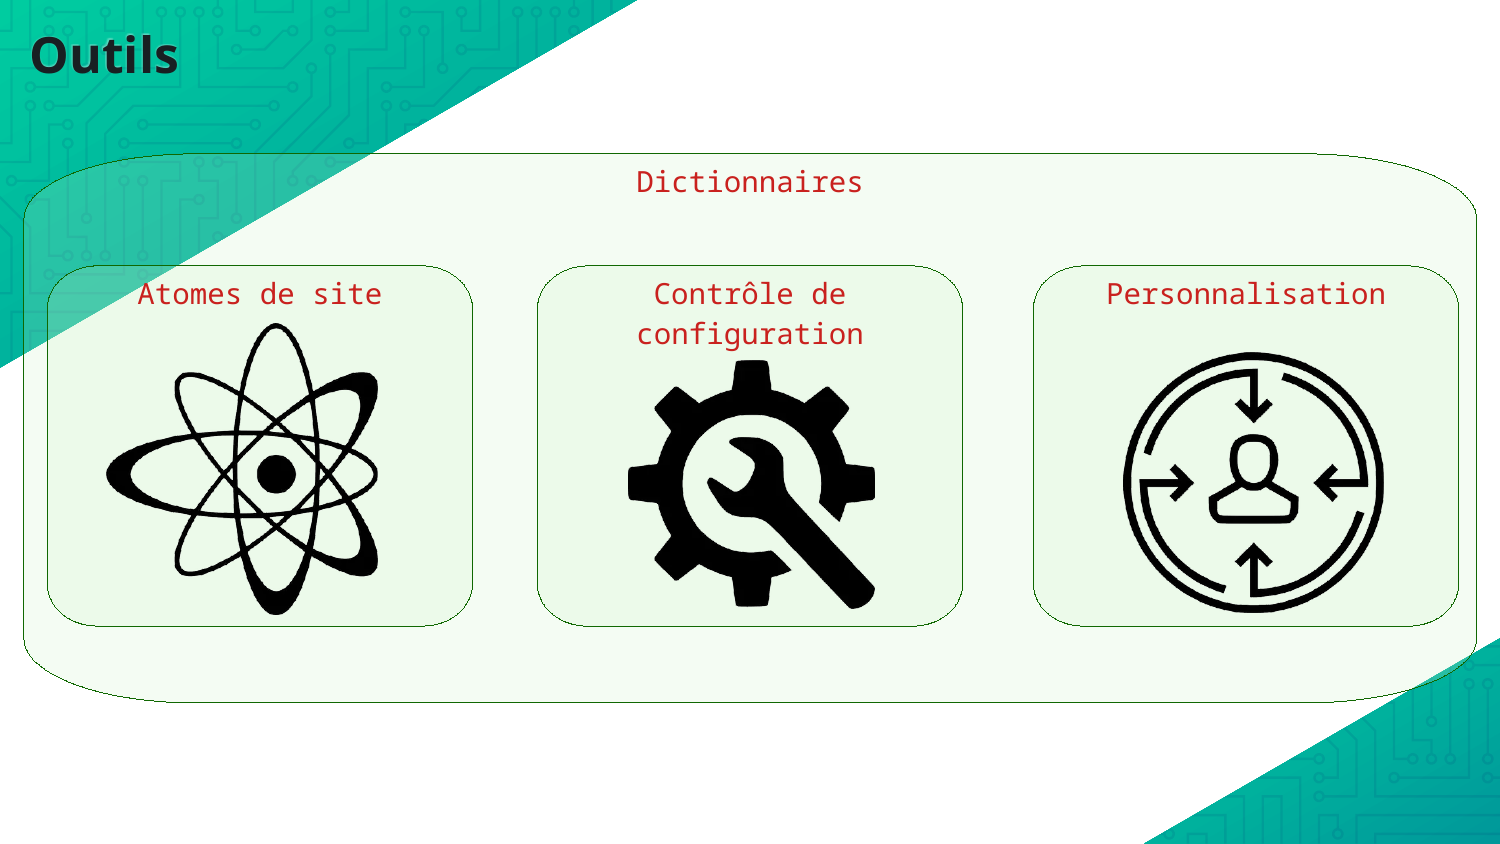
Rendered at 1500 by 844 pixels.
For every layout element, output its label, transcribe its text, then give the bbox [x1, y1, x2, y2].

picture [628, 360, 875, 609]
text_box Atomes de site [47, 265, 473, 349]
text_box [23, 281, 1477, 703]
text_box Personnalisation [1033, 265, 1459, 349]
text_box Dictionnaires [23, 153, 1477, 281]
title Outils [29, 30, 1249, 89]
picture [106, 349, 378, 615]
picture [1123, 352, 1384, 613]
text_box Contrôle de configuration [537, 265, 963, 350]
